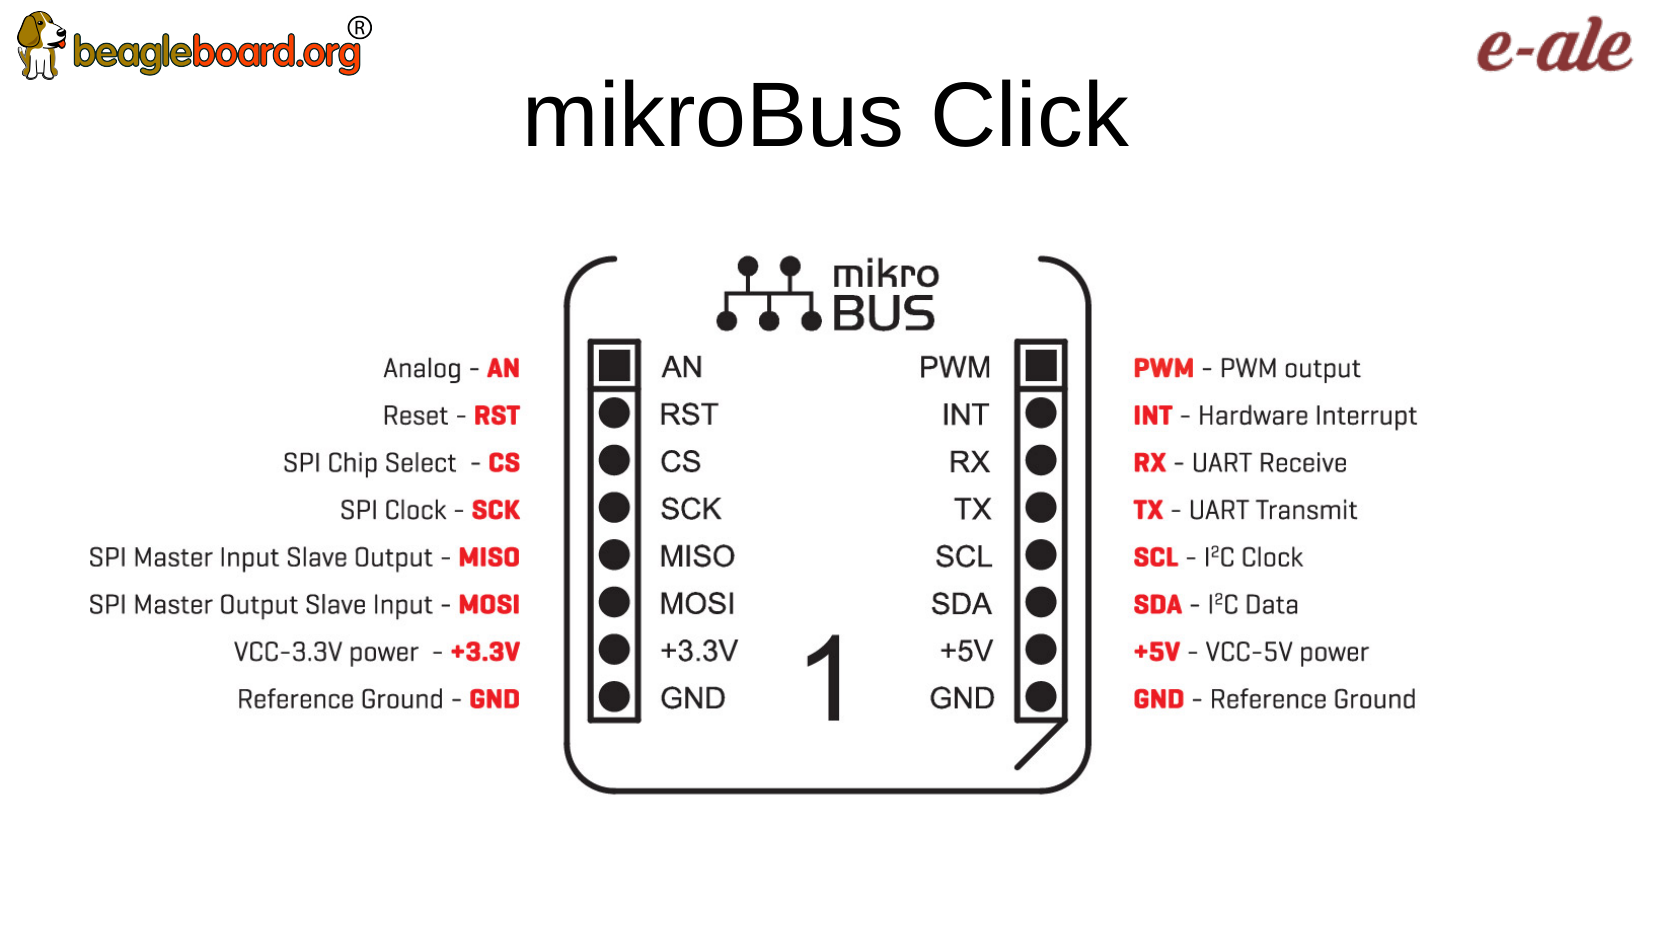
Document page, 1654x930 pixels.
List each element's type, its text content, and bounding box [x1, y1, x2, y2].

picture [17, 11, 372, 80]
title mikroBus Click [82, 37, 1571, 193]
picture [1475, 14, 1636, 74]
picture [1, 221, 1653, 829]
